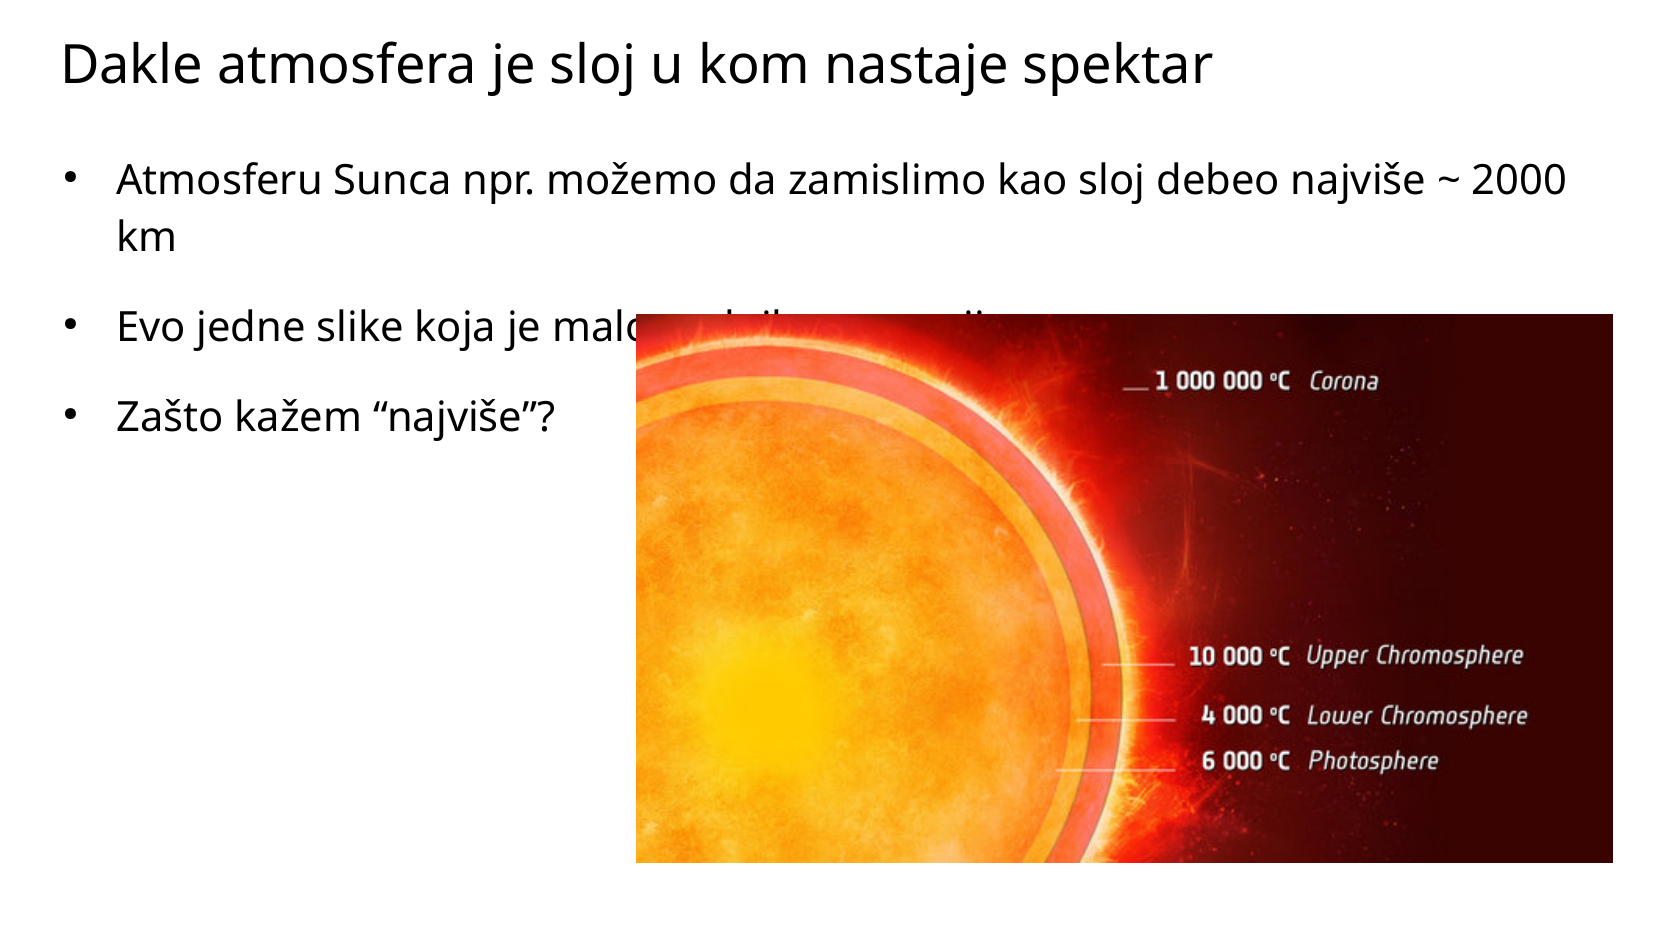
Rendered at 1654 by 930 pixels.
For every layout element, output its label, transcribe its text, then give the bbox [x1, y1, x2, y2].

list Atmosferu Sunca npr. možemo da zamislimo kao sloj debeo najviše ~ 2000 km Evo jedne slike koja je malo realnih proporcija: Zašto kažem “najviše”? [45, 149, 1635, 880]
title Dakle atmosfera je sloj u kom nastaje spektar [59, 13, 1648, 113]
picture [636, 314, 1613, 863]
